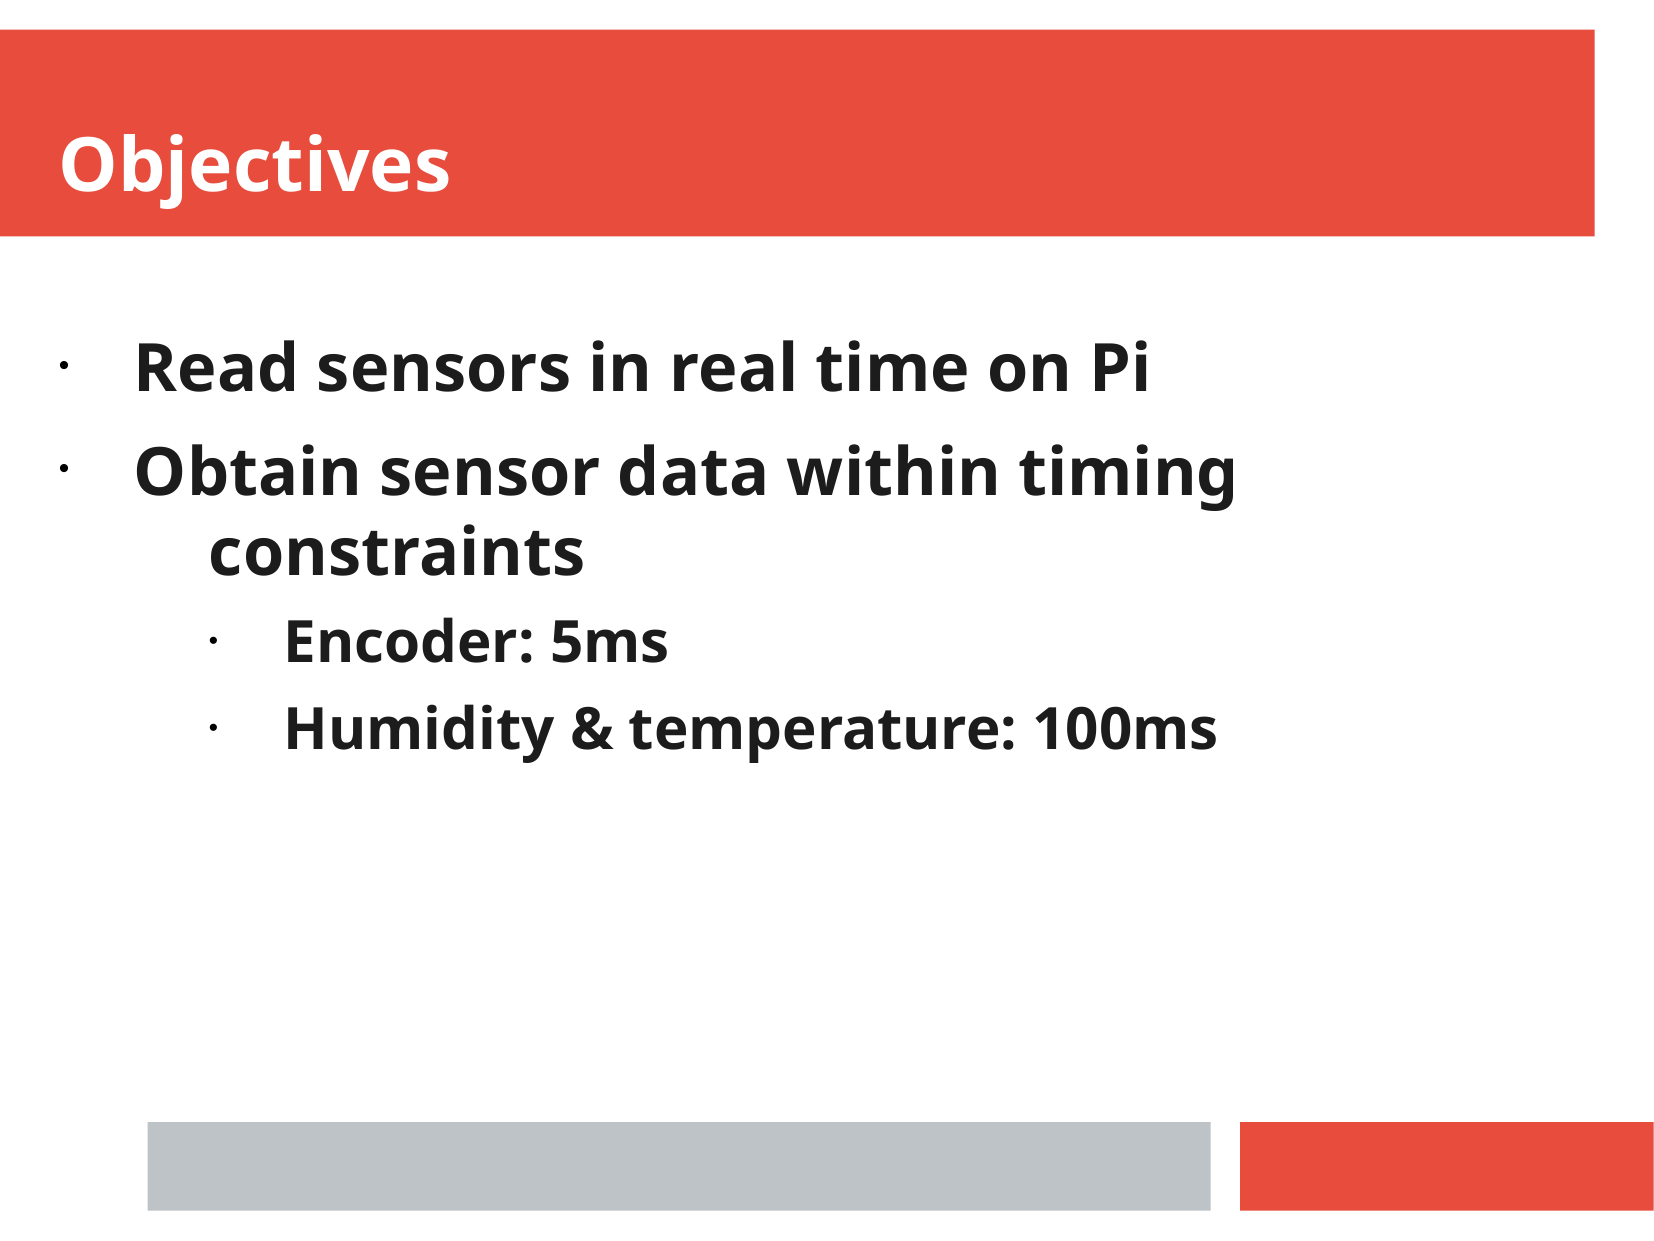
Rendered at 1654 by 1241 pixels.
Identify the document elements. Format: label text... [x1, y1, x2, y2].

title Objectives [59, 59, 1595, 207]
list Read sensors in real time on Pi Obtain sensor data within timing constraints Encoder: 5ms Humidity & temperature: 100ms [59, 324, 1565, 1093]
